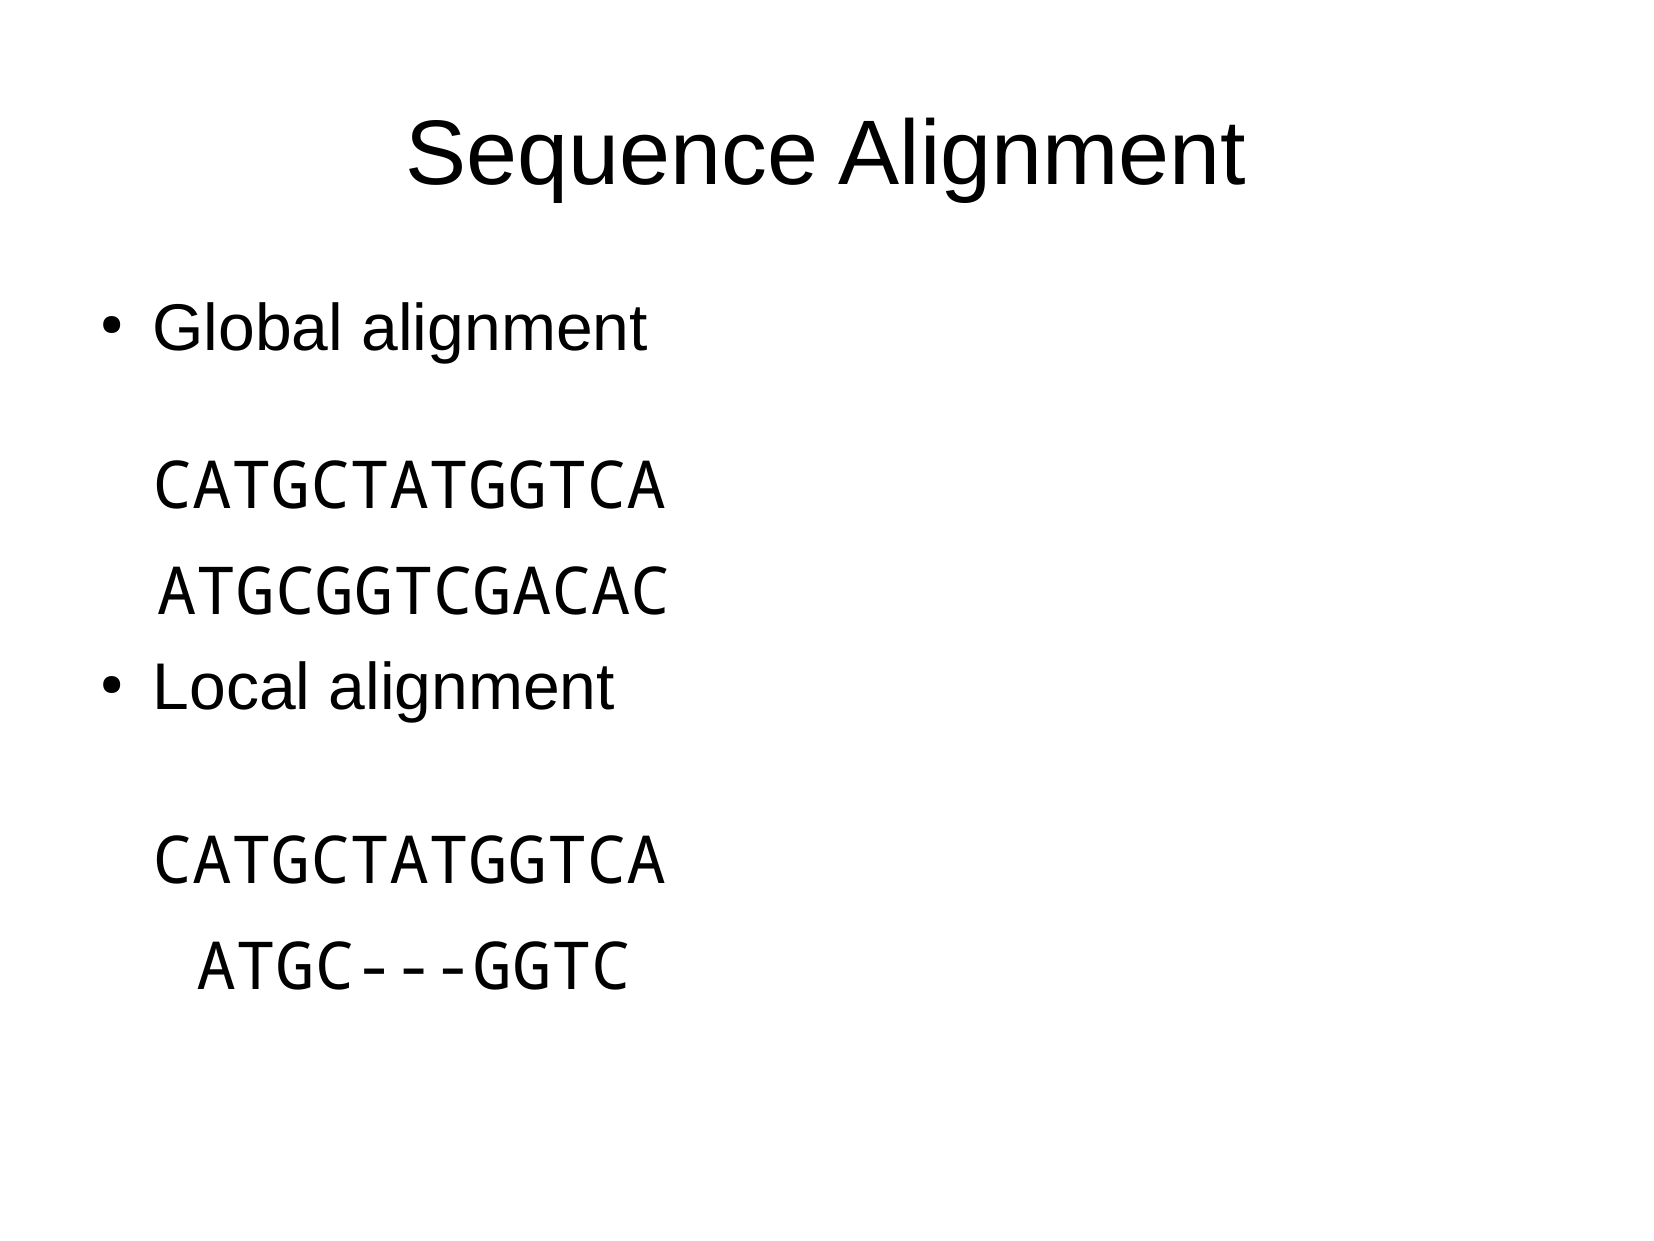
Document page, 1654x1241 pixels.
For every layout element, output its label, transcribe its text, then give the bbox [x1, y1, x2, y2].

title Sequence Alignment [82, 49, 1571, 257]
list Global alignment CATGCTATGGTCA ATGCGGTCGACAC Local alignment CATGCTATGGTCA ATGC---GGTC [82, 290, 1538, 1010]
